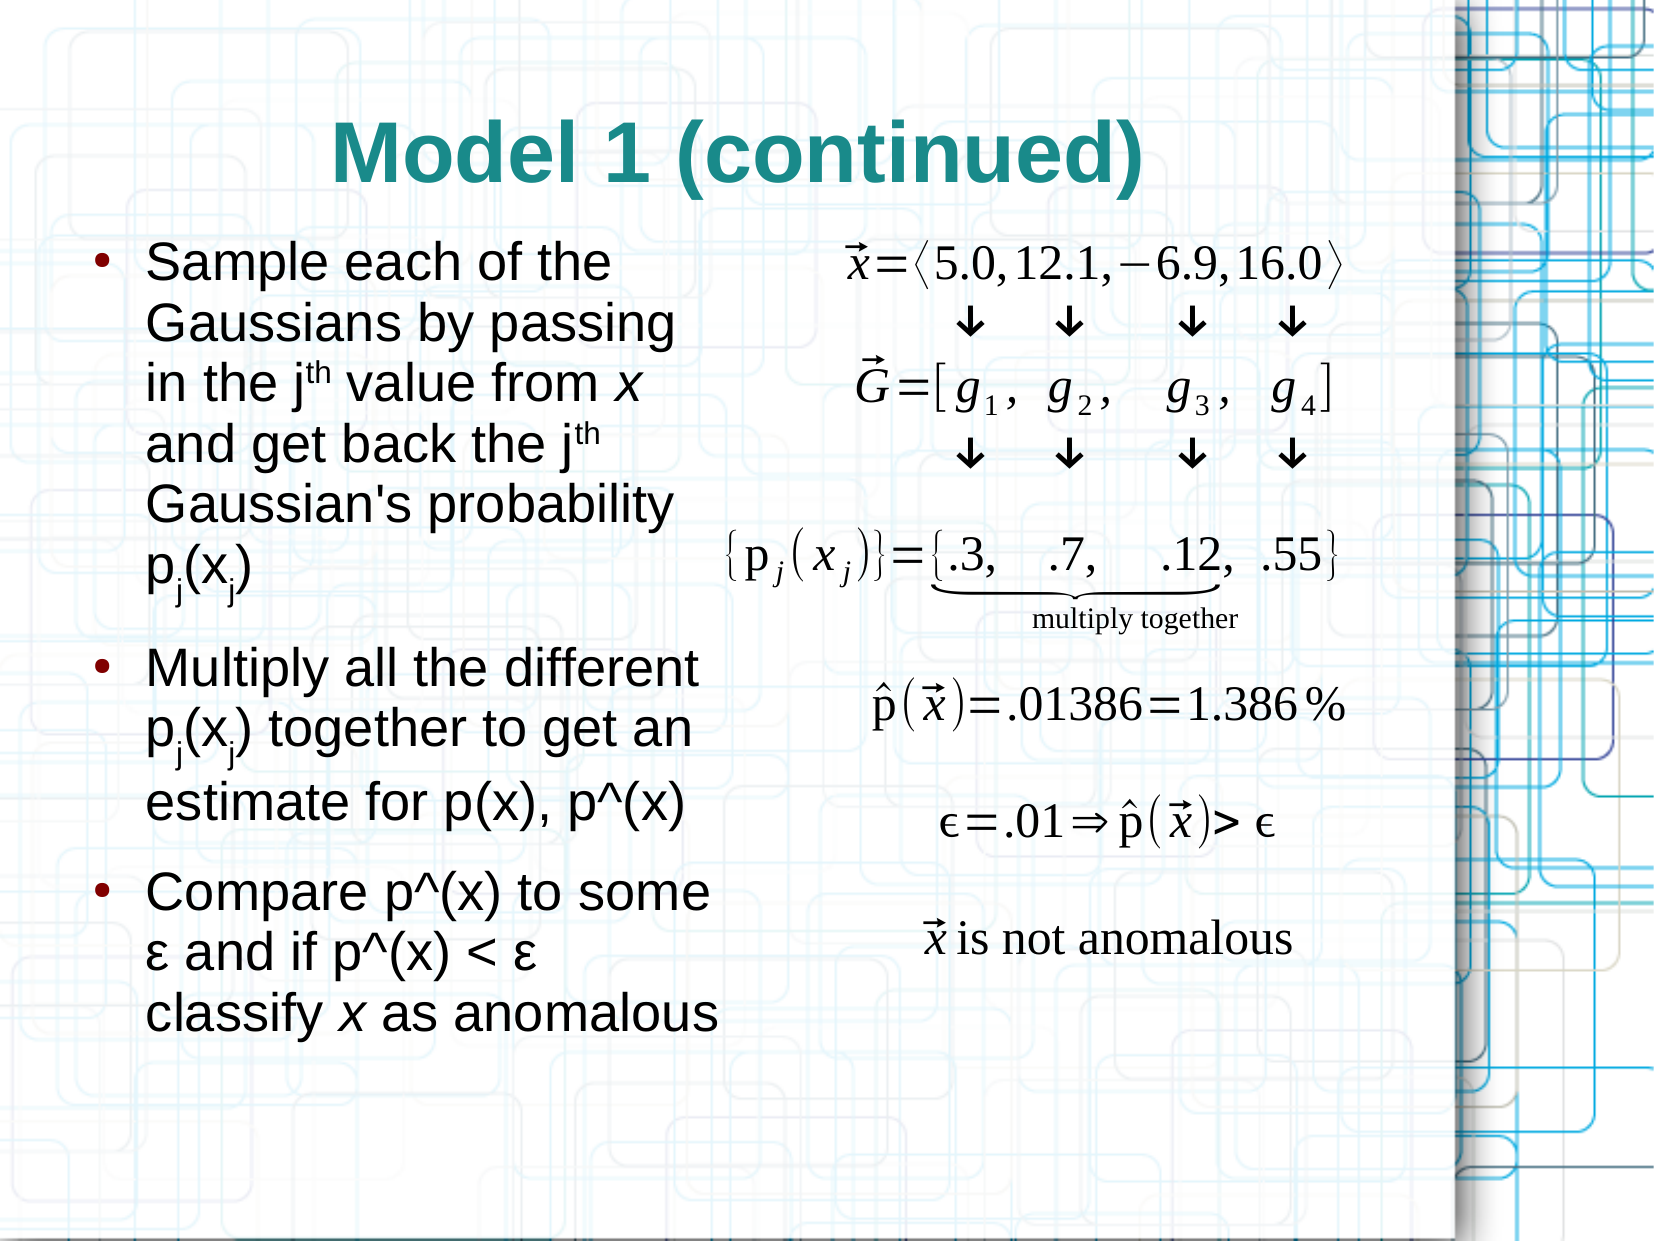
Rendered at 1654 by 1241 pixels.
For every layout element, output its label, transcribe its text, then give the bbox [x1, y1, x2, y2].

picture [0, 0, 1654, 1241]
chart [717, 234, 1351, 636]
chart [862, 675, 1352, 966]
list Sample each of the Gaussians by passing in the jth value from x and get back the jth Gaussian's probability pj(xj) Multiply all the different pj(xj) together to get an estimate for p(x), p^(x) Compare p^(x) to some ε and if p^(x) < ε classify x as anomalous [75, 231, 727, 1138]
title Model 1 (continued) [59, 49, 1418, 257]
